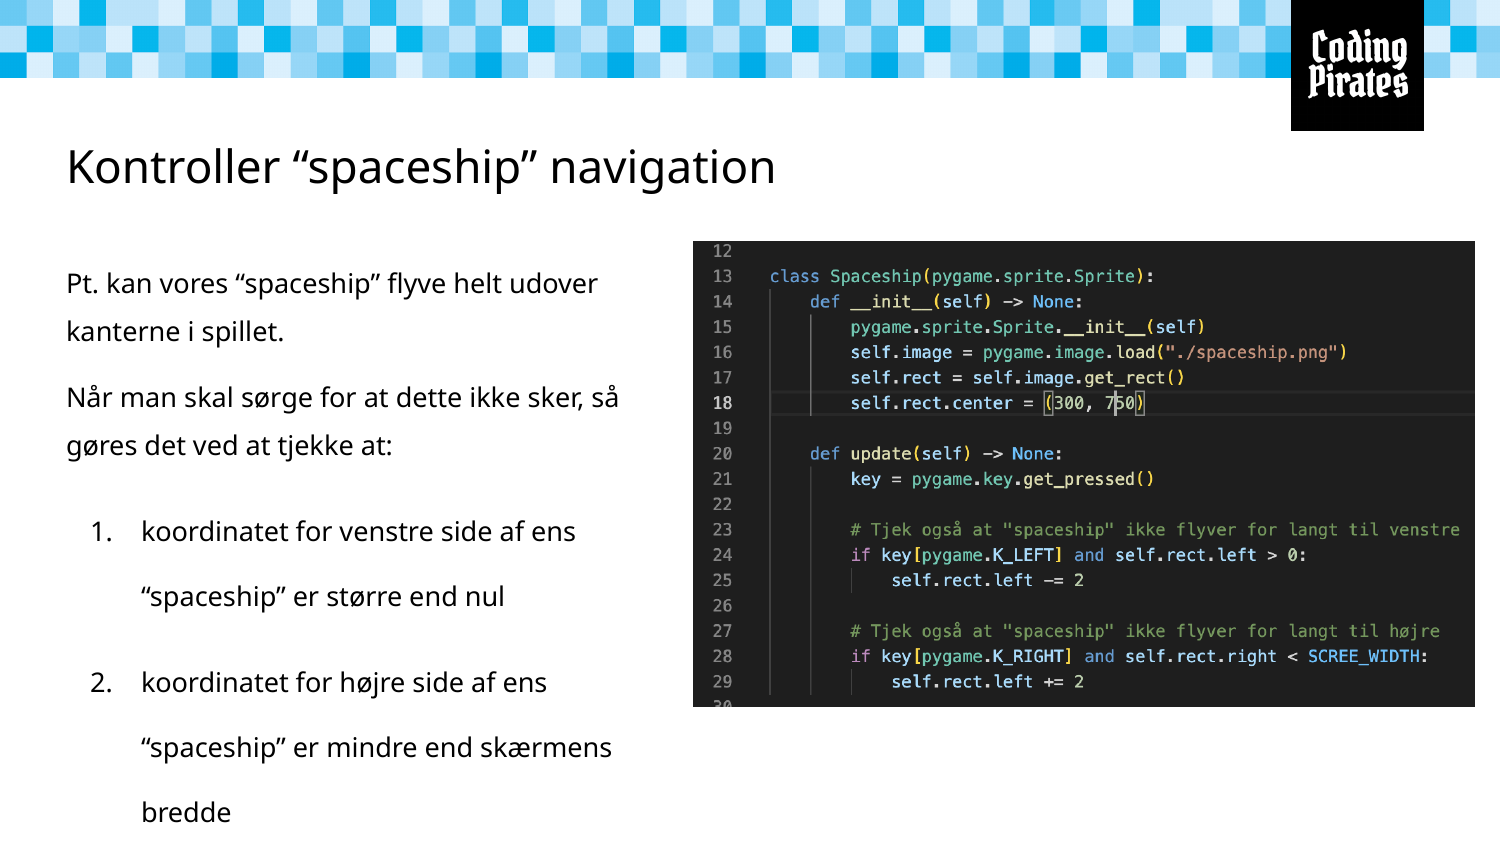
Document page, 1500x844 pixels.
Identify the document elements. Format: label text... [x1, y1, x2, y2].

list Pt. kan vores “spaceship” flyve helt udover kanterne i spillet. Når man skal sørge for at dette ikke sker, så gøres det ved at tjekke at: koordinatet for venstre side af ens “spaceship” er større end nul koordinatet for højre side af ens “spaceship” er mindre end skærmens bredde [51, 234, 669, 800]
title Kontroller “spaceship” navigation [51, 123, 1388, 217]
picture [693, 241, 1475, 708]
picture [0, 0, 1056, 78]
picture [1291, 0, 1424, 131]
